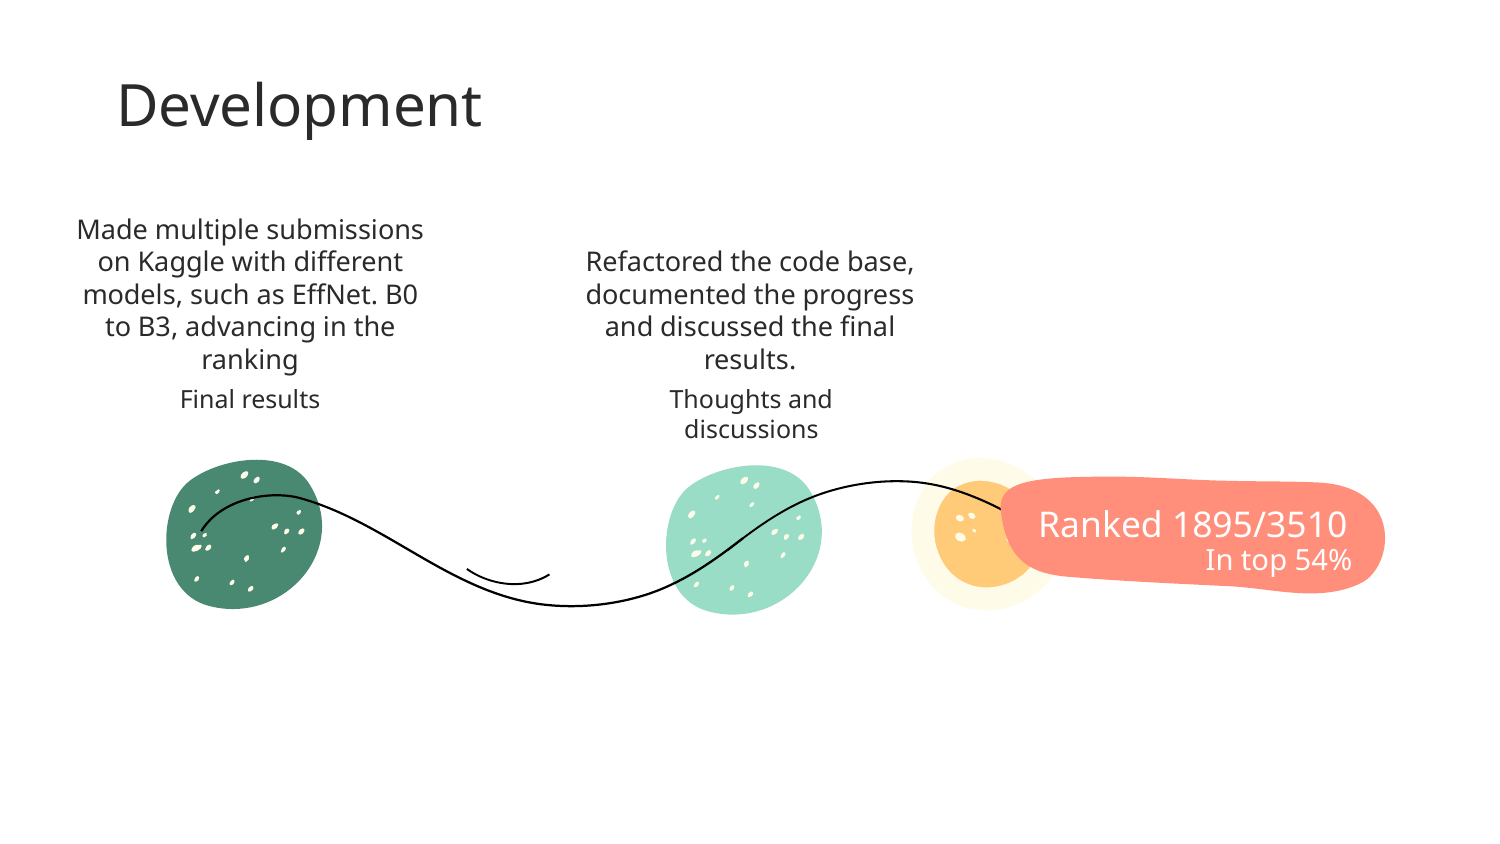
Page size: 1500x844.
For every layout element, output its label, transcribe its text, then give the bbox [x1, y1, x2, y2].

text_box [466, 568, 550, 586]
text_box Final results [120, 368, 380, 432]
text_box Made multiple submissions on Kaggle with different models, such as EffNet. B0 to B3, advancing in the ranking [51, 207, 449, 390]
text_box Ranked 1895/3510 [1004, 491, 1381, 555]
text_box Refactored the code base, documented the progress and discussed the final results. [562, 207, 938, 390]
text_box [166, 457, 1356, 615]
text_box In top 54% [1190, 525, 1441, 591]
text_box Thoughts and discussions [622, 368, 881, 432]
text_box Development [101, 53, 1142, 178]
